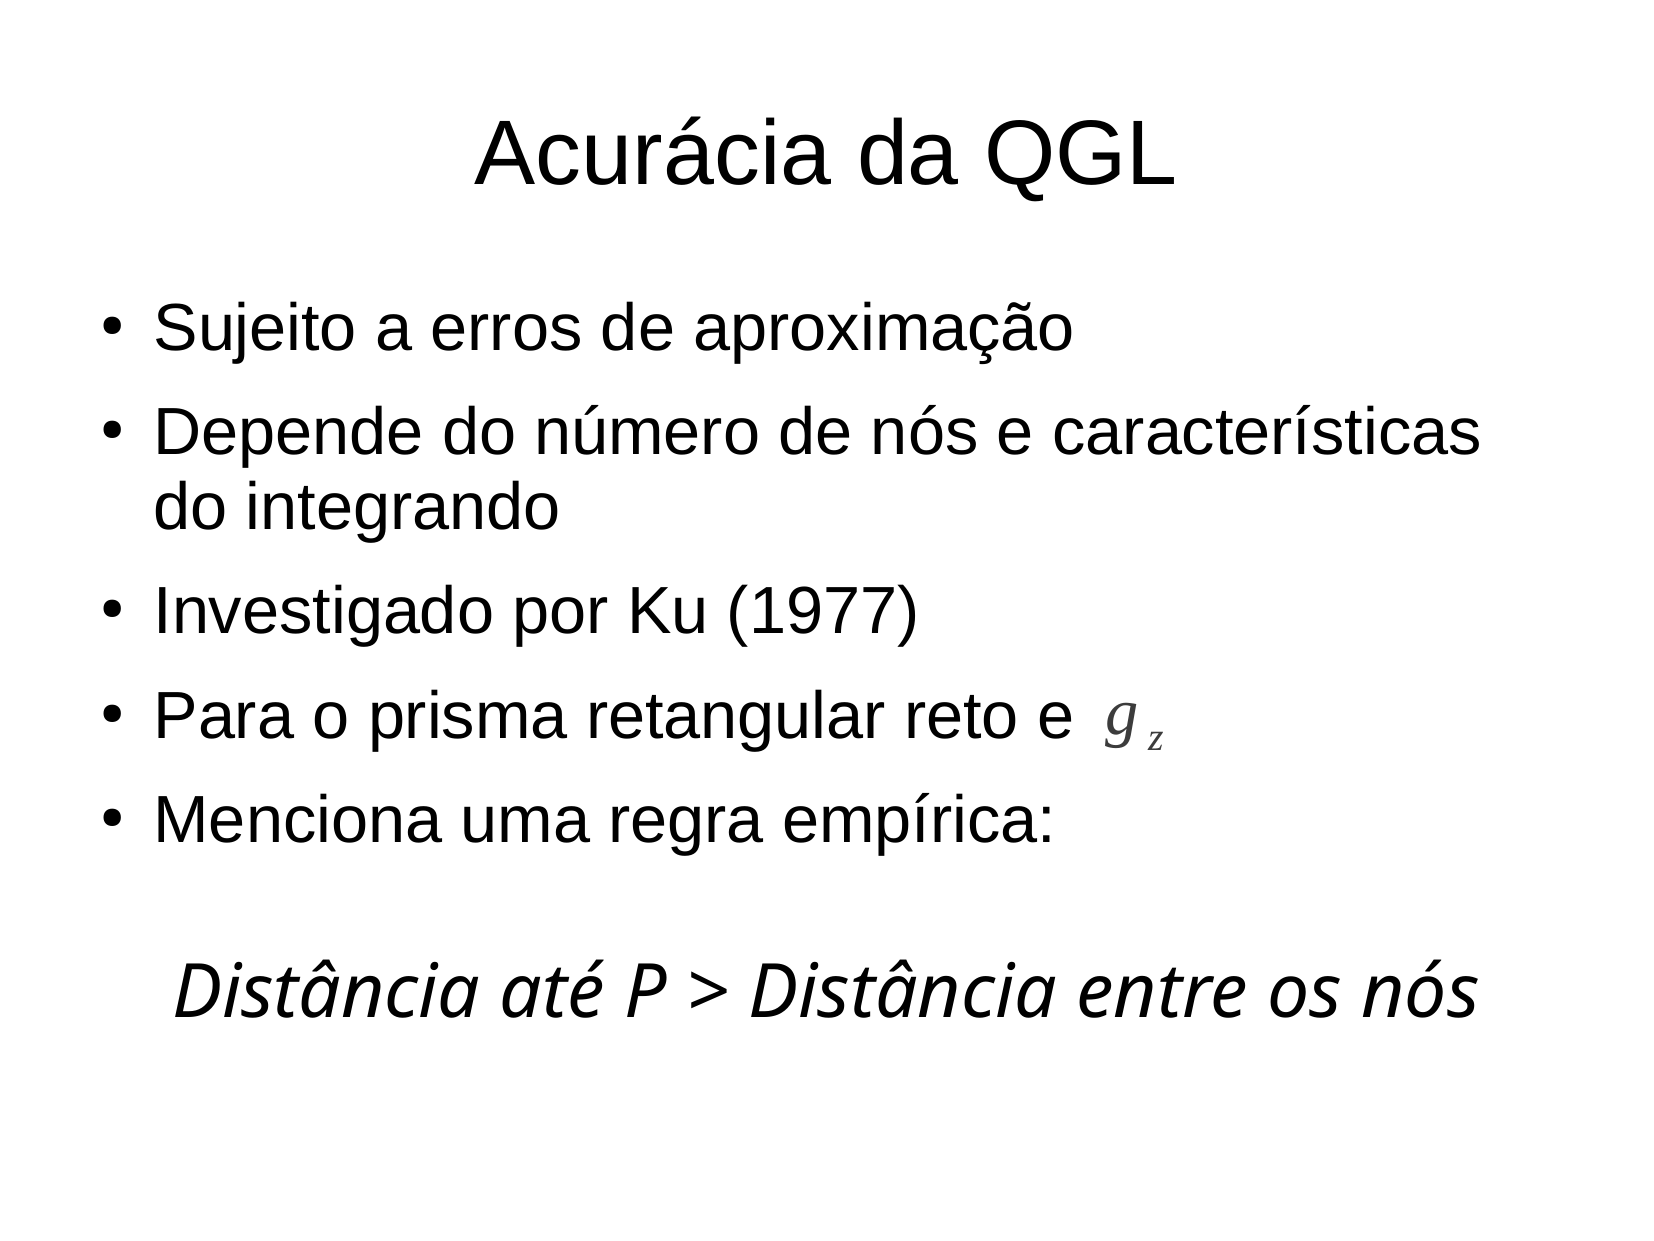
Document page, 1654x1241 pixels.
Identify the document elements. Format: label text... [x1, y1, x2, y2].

title Acurácia da QGL [82, 49, 1571, 257]
text_box Distância até P > Distância entre os nós [110, 930, 1544, 1043]
chart [1095, 675, 1172, 759]
list Sujeito a erros de aproximação Depende do número de nós e características do integrando Investigado por Ku (1977) Para o prisma retangular reto e Menciona uma regra empírica: [82, 290, 1538, 1010]
